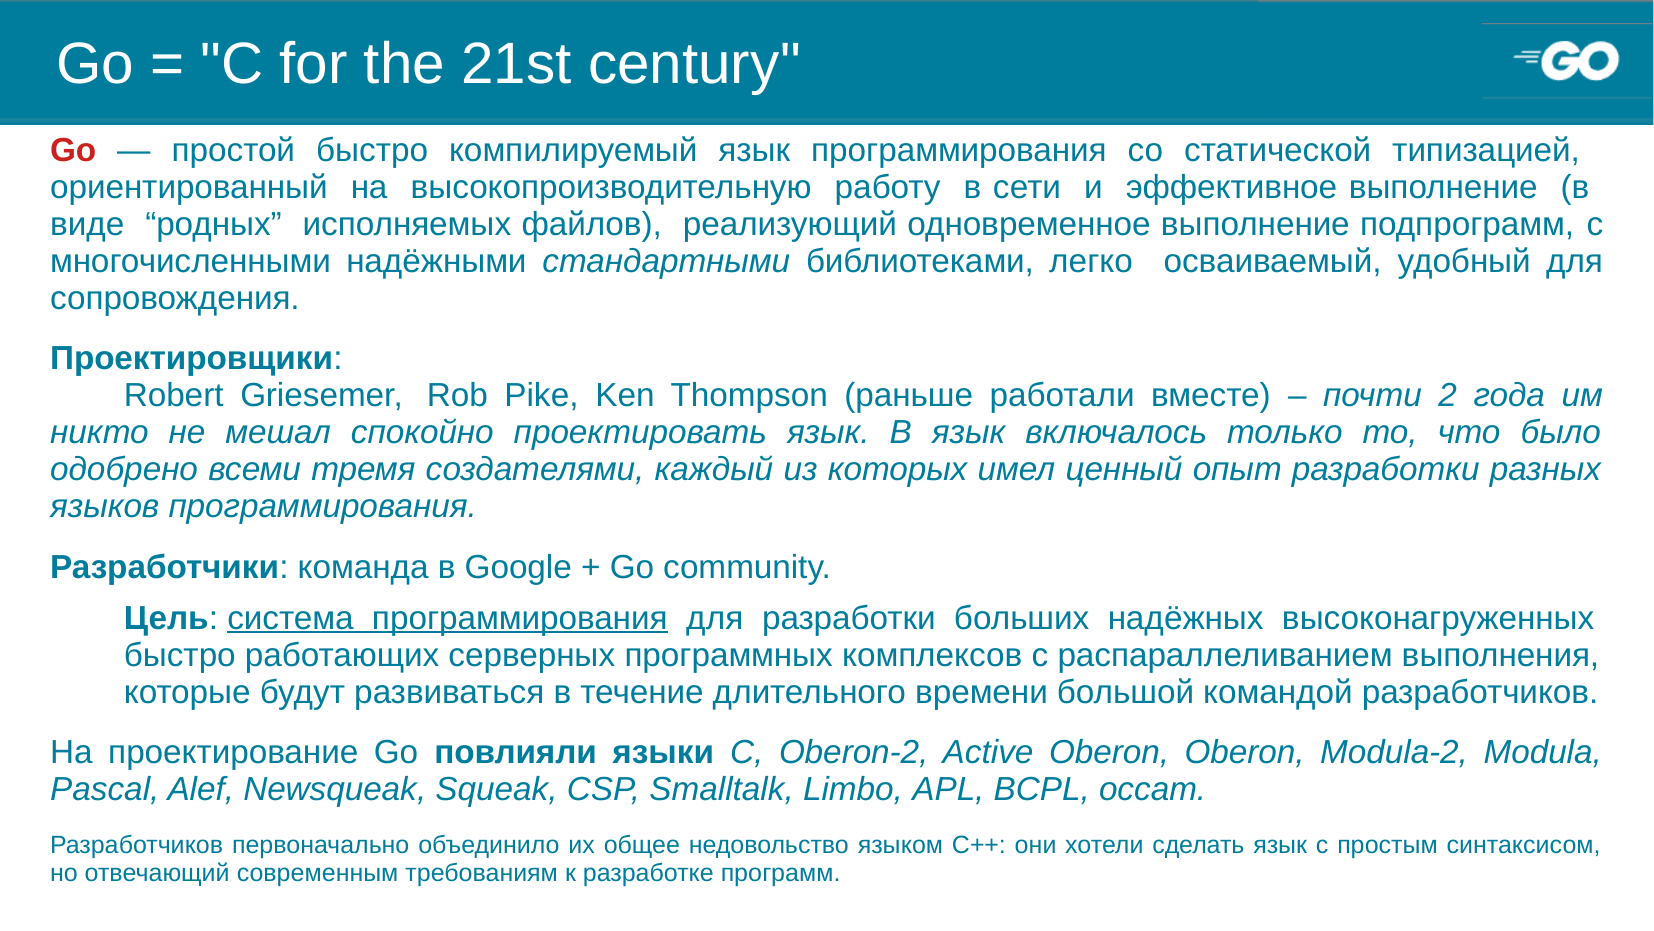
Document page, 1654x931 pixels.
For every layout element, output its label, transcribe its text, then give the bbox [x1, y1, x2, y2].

text_box Go — простой быстро компилируемый язык программирования со статической типизацией, ориентированный на высокопроизводительную работу в сети и эффективное выполнение (в виде “родных” исполняемых файлов), реализующий одновременное выполнение подпрограмм, с многочисленными надёжными стандартными библиотеками, легко осваиваемый, удобный для сопровождения. Проектировщики: Robert Griesemer, Rob Pike, Ken Thompson (раньше работали вместе) – почти 2 года им никто не мешал спокойно проектировать язык. В язык включалось только то, что было одобрено всеми тремя создателями, каждый из которых имел ценный опыт разработки разных языков программирования. Разработчики: команда в Google + Go community. Цель: система программирования для разработки больших надёжных высоконагруженных быстро работающих серверных программных комплексов с распараллеливанием выполнения, которые будут развиваться в течение длительного времени большой командой разработчиков. На проектирование Go повлияли языки C, Oberon-2, Active Oberon, Oberon, Modula-2, Modula, Pascal, Alef, Newsqueak, Squeak, CSP, Smalltalk, Limbo, APL, BCPL, occam. Разработчиков первоначально объединило их общее недовольство языком C++: они хотели сделать язык с простым синтаксисом, но отвечающий современным требованиям к разработке программ. [35, 124, 1619, 904]
text_box Go = "C for the 21st century" [41, 23, 1495, 104]
picture [1542, 41, 1619, 81]
